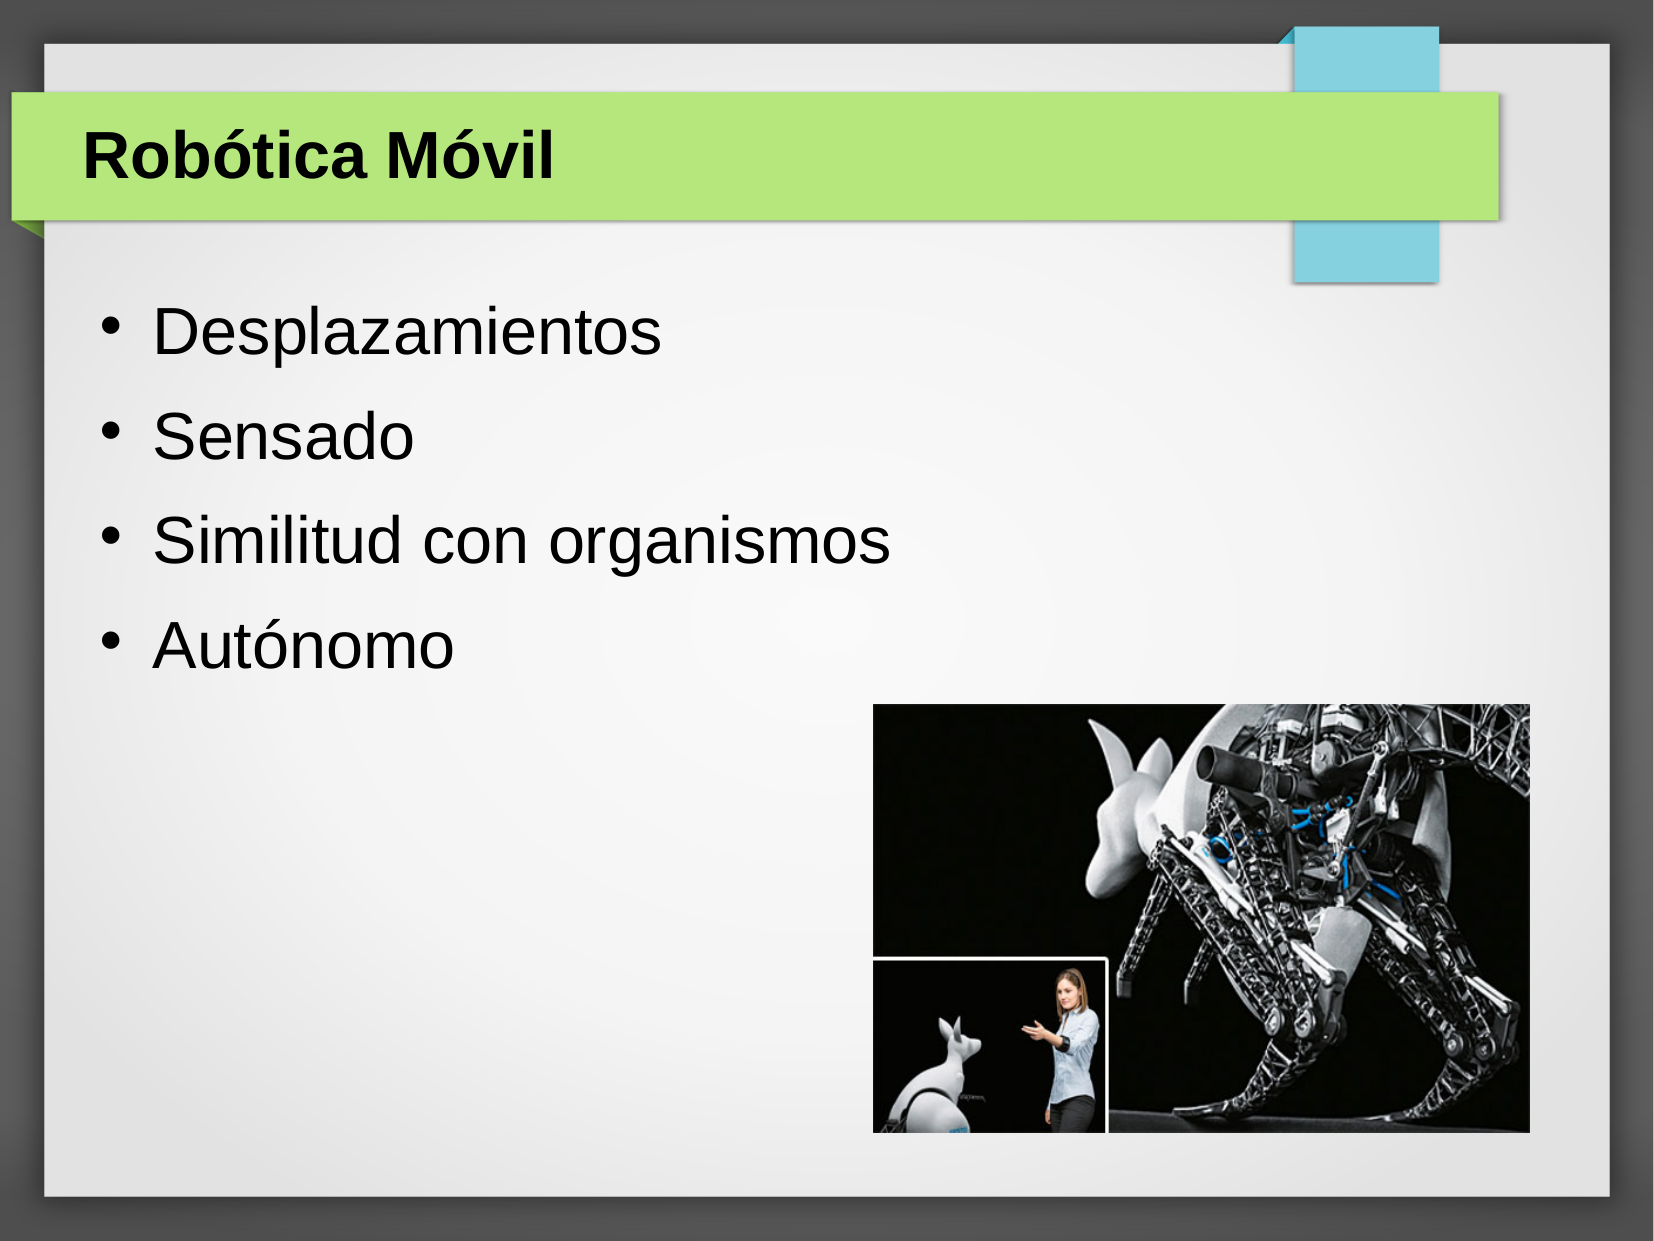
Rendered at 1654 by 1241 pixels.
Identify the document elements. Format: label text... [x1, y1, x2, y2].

list Desplazamientos Sensado Similitud con organismos Autónomo [82, 290, 1571, 1010]
title Robótica Móvil [82, 94, 1264, 213]
picture [0, 0, 1654, 1241]
